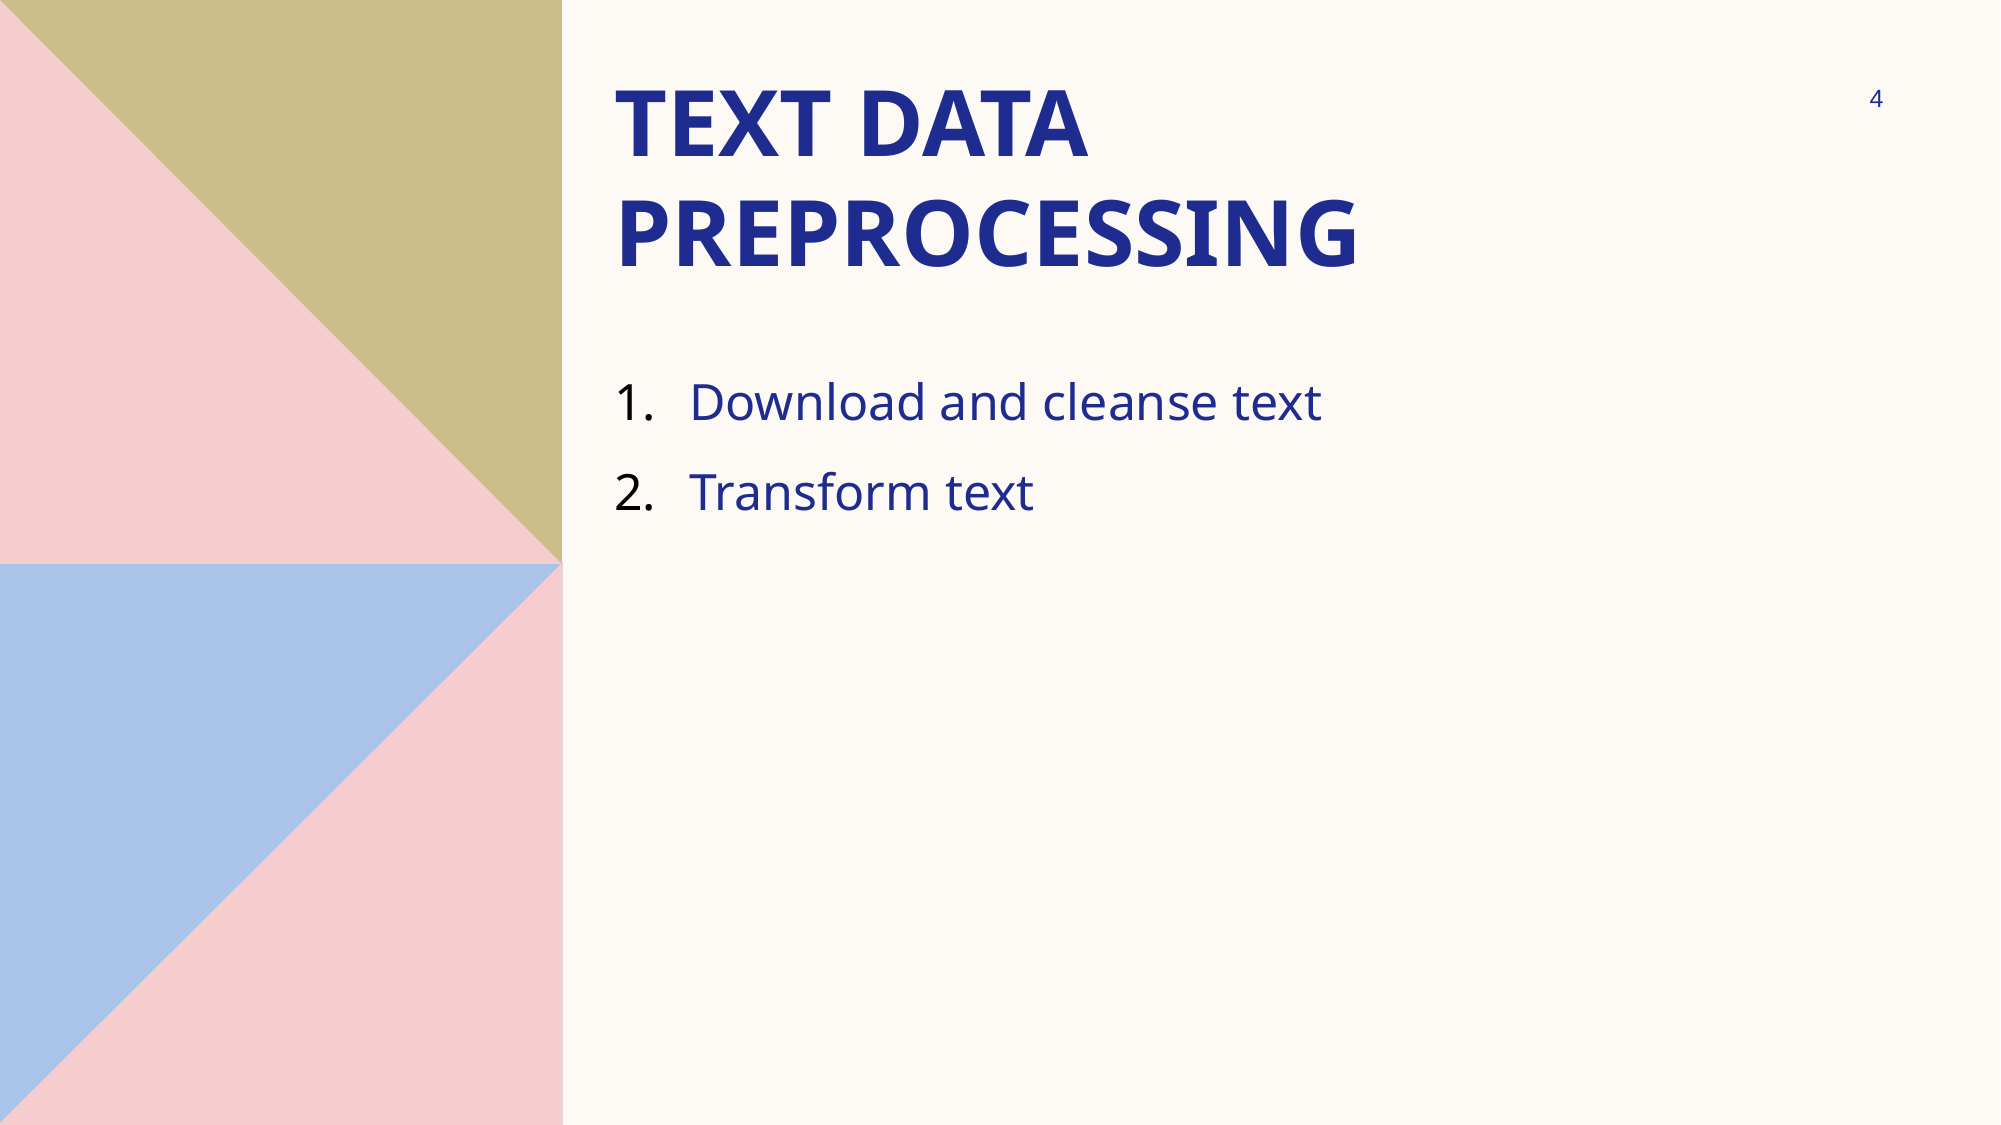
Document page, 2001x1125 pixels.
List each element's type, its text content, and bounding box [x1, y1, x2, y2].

text_box Download and cleanse text Transform text [599, 332, 1600, 521]
text_box [1795, 75, 1958, 121]
title Text Data Preprocessing [599, 56, 1710, 184]
